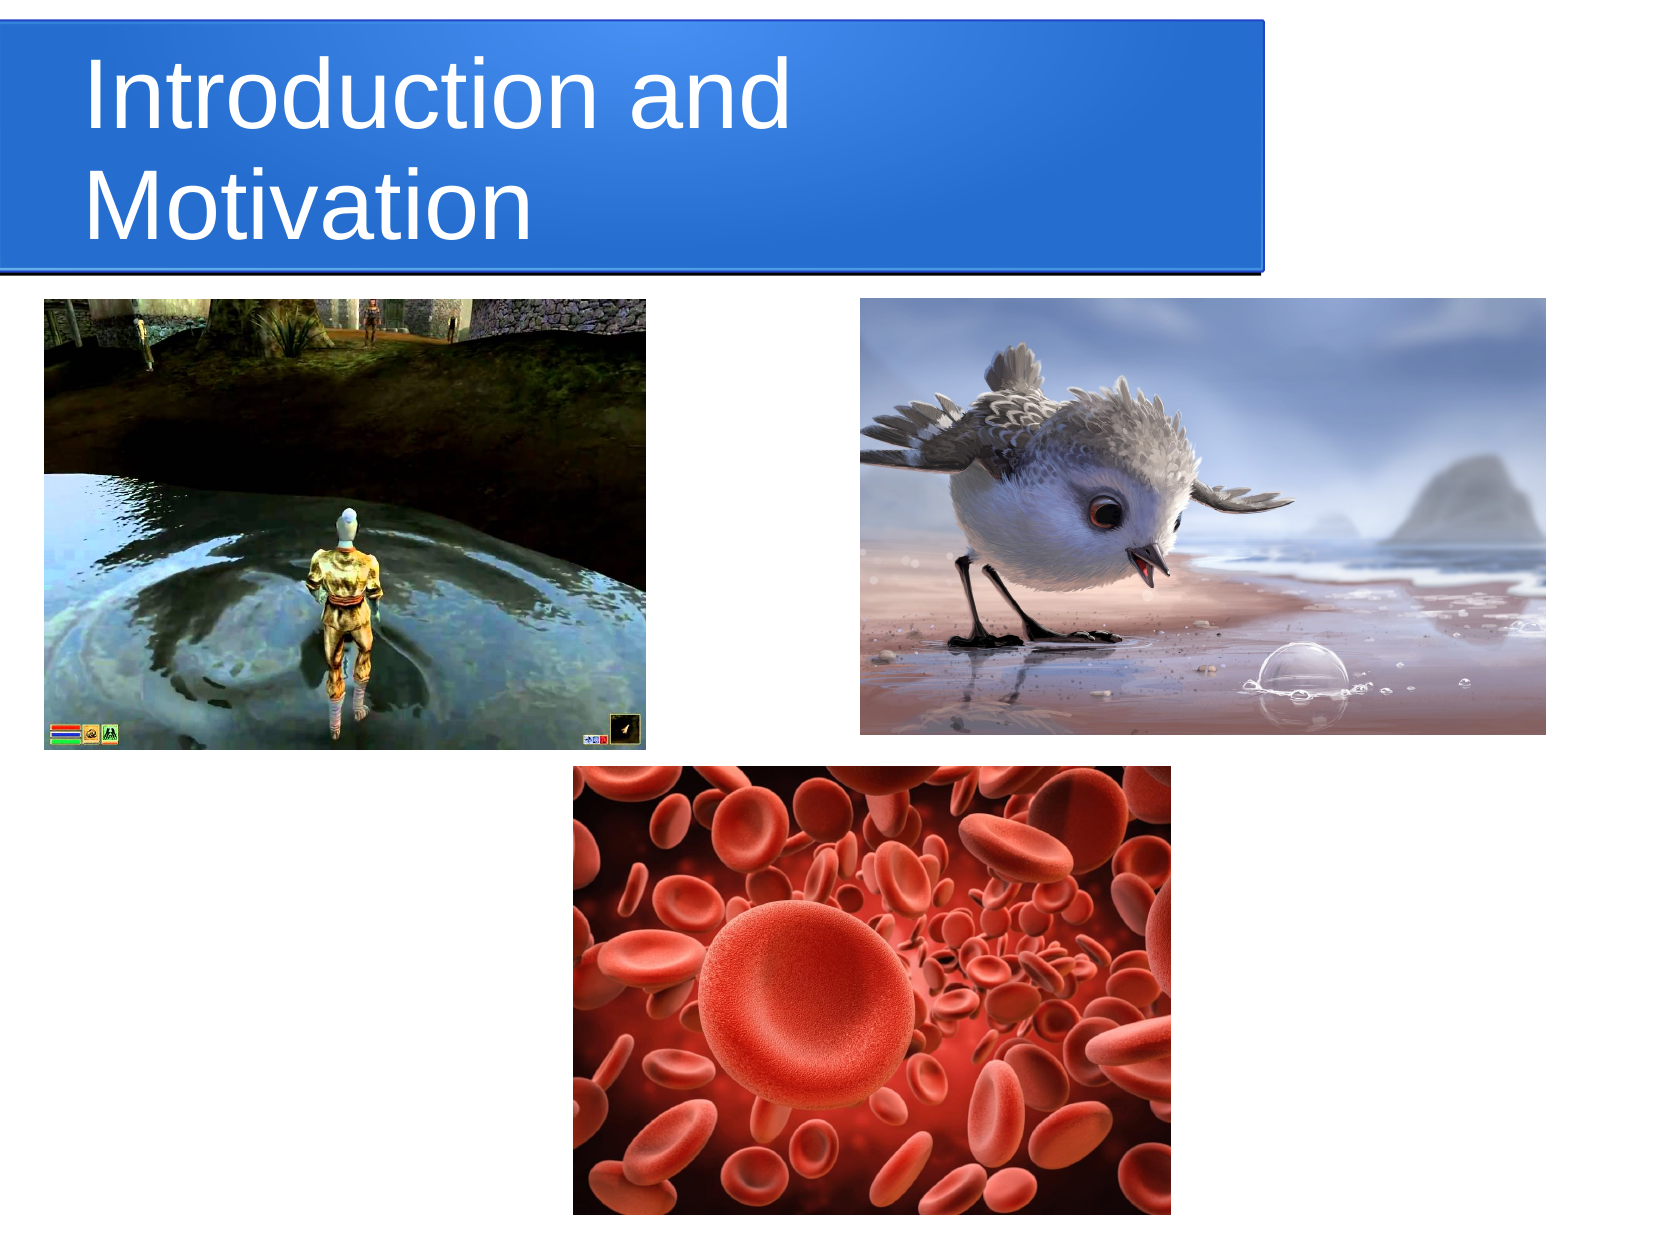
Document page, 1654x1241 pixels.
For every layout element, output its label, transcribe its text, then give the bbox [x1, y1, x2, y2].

picture [860, 298, 1546, 736]
picture [573, 766, 1171, 1216]
title Introduction and Motivation [82, 38, 1235, 261]
picture [44, 299, 646, 750]
